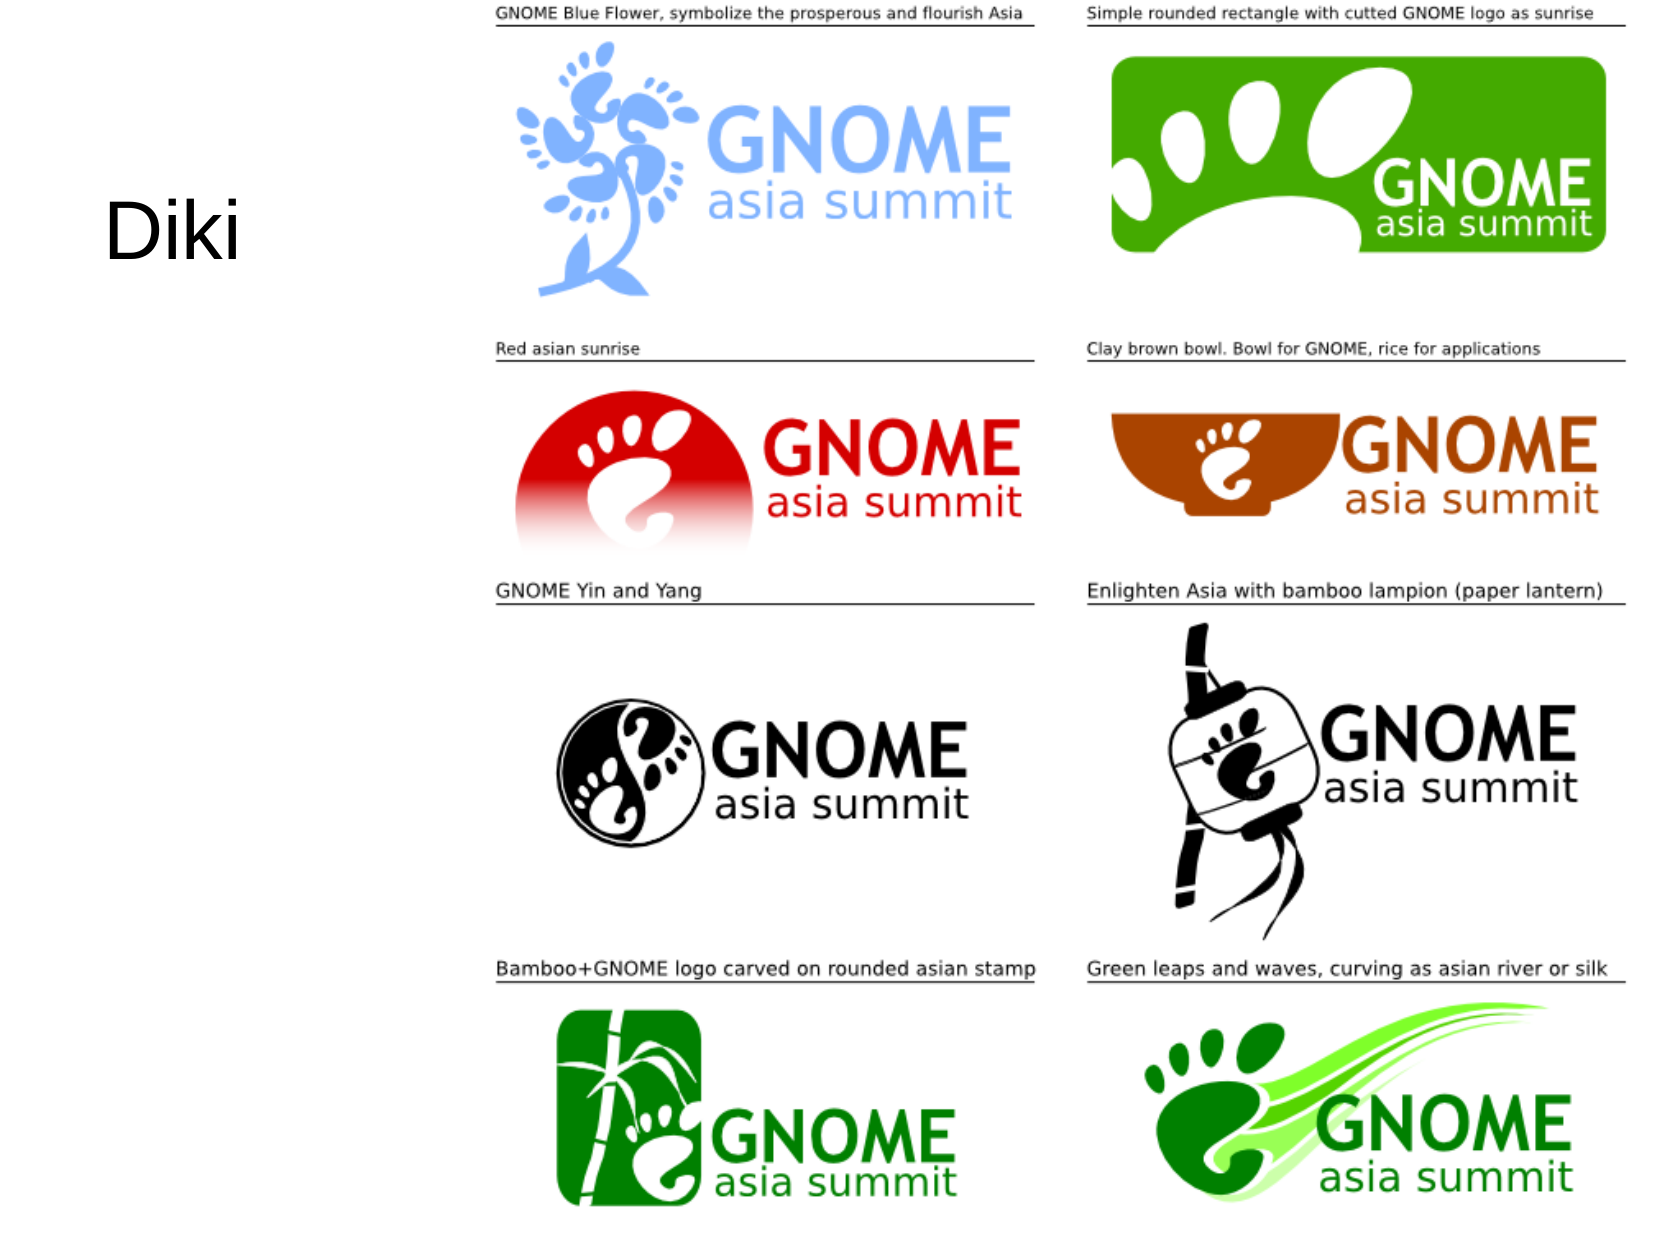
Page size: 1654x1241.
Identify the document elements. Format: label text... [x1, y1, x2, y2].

text_box Diki [88, 177, 483, 286]
picture [483, 0, 1654, 1241]
